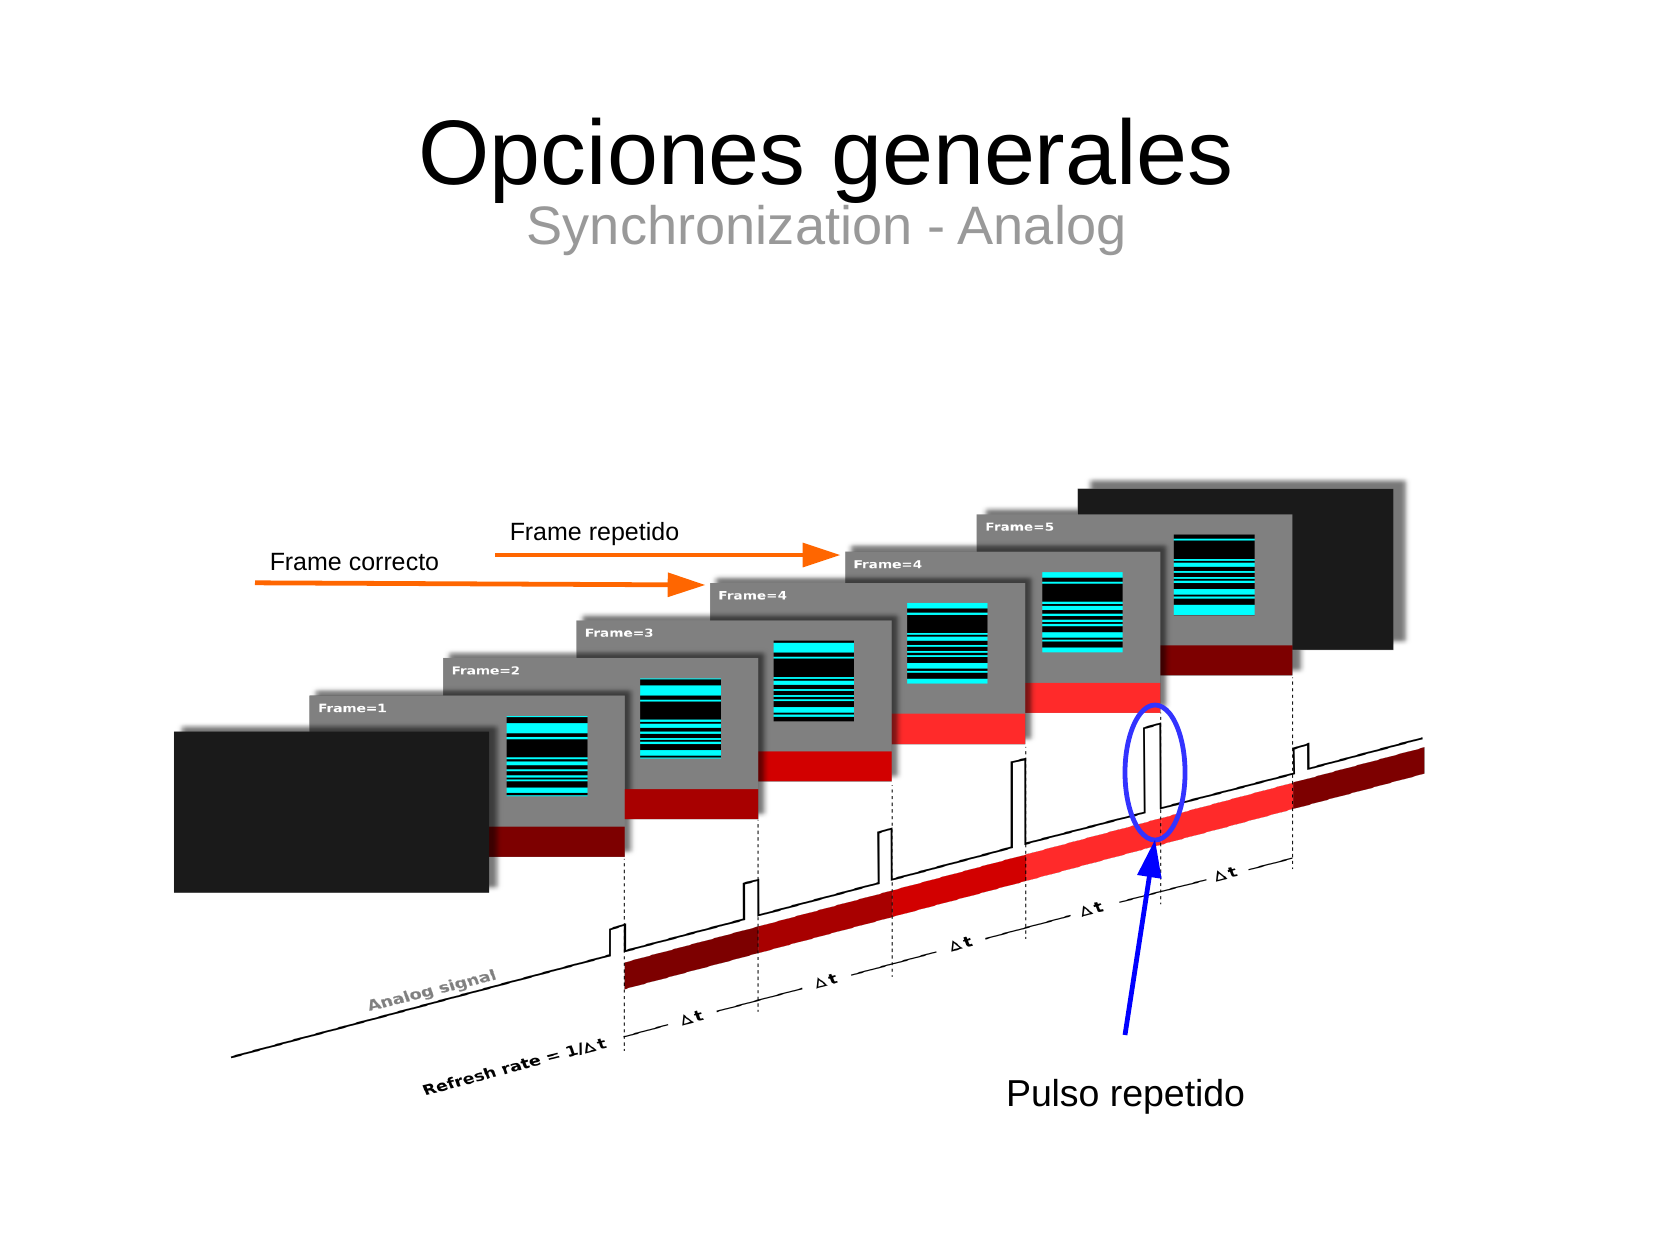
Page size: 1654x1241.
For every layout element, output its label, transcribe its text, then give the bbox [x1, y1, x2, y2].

text_box Frame correcto [255, 540, 455, 583]
picture [150, 464, 1437, 1096]
text_box Frame repetido [495, 510, 695, 553]
title Opciones generales [82, 49, 1571, 195]
title Synchronization - Analog [82, 195, 1572, 257]
text_box Pulso repetido [991, 1065, 1261, 1122]
